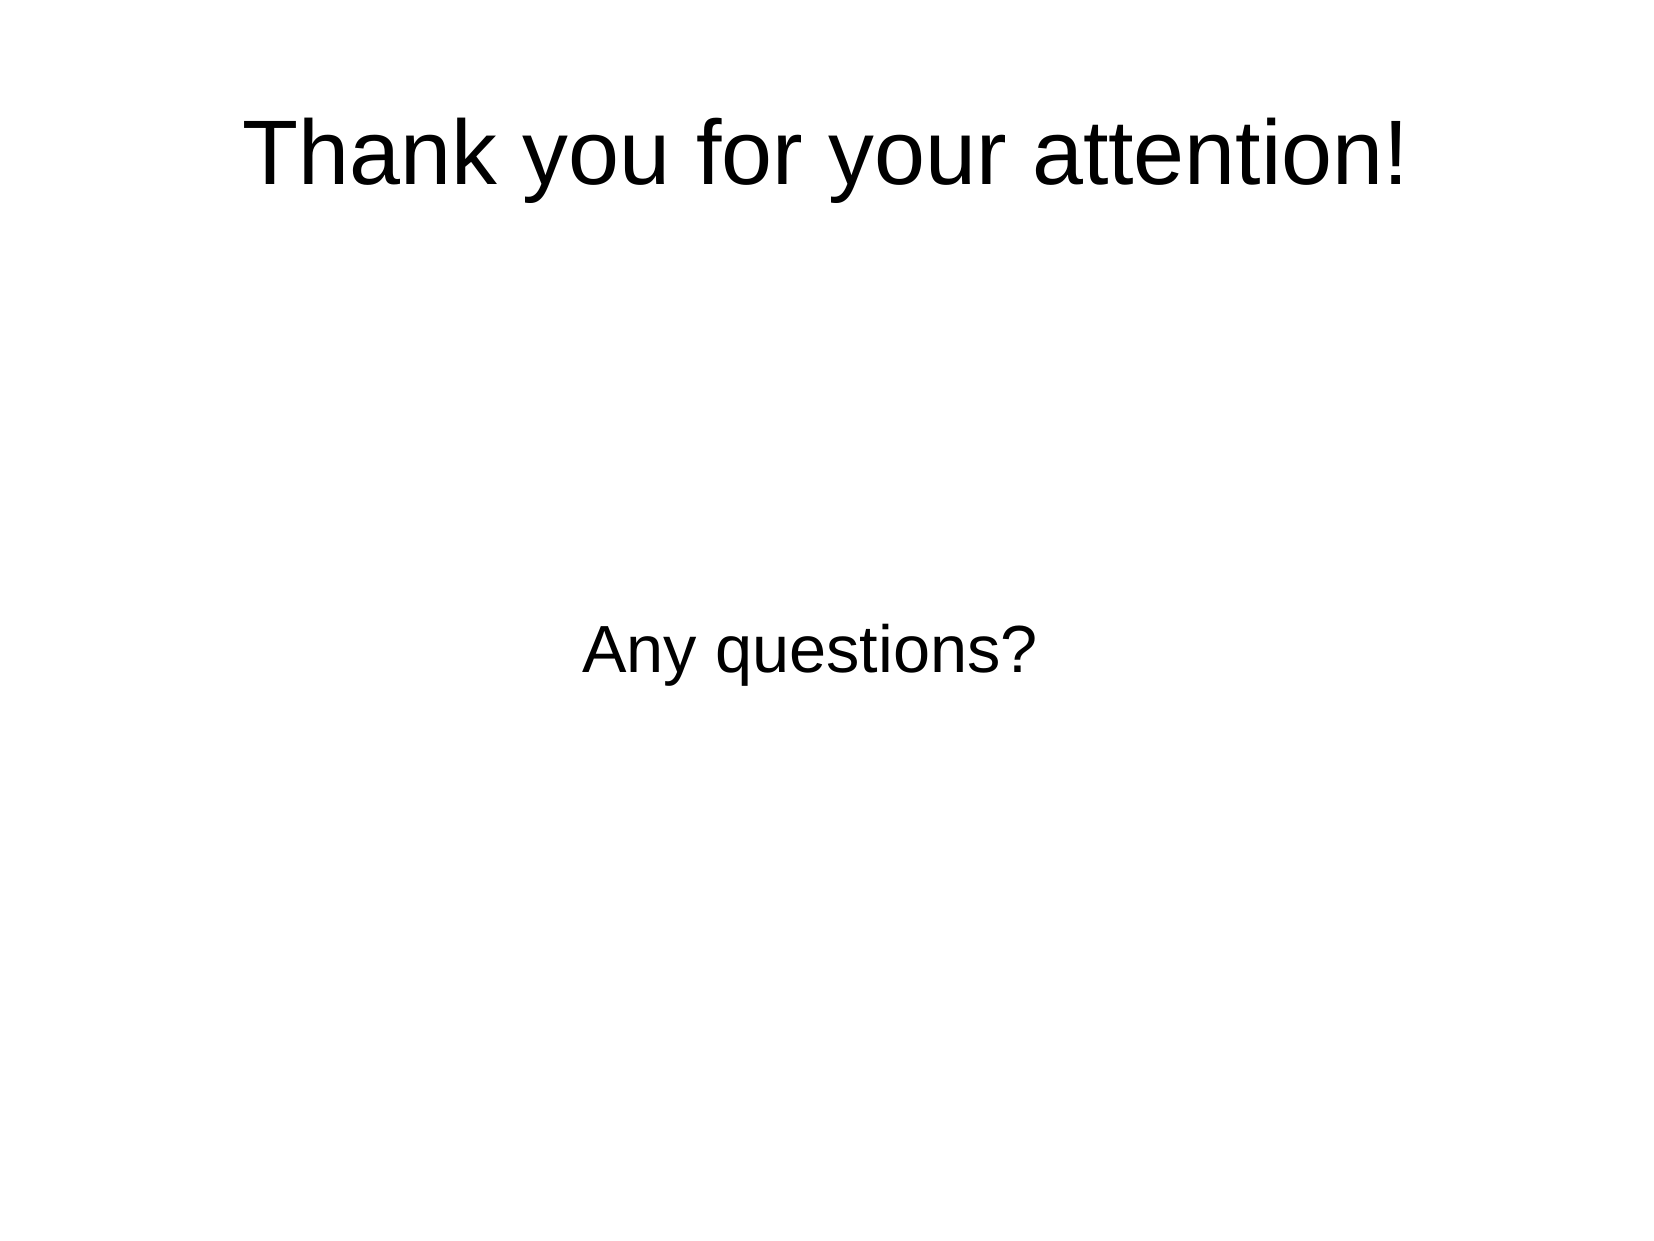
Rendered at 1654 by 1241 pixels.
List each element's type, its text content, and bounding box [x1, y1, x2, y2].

subtitle Any questions? [82, 290, 1538, 1010]
title Thank you for your attention! [82, 49, 1571, 257]
